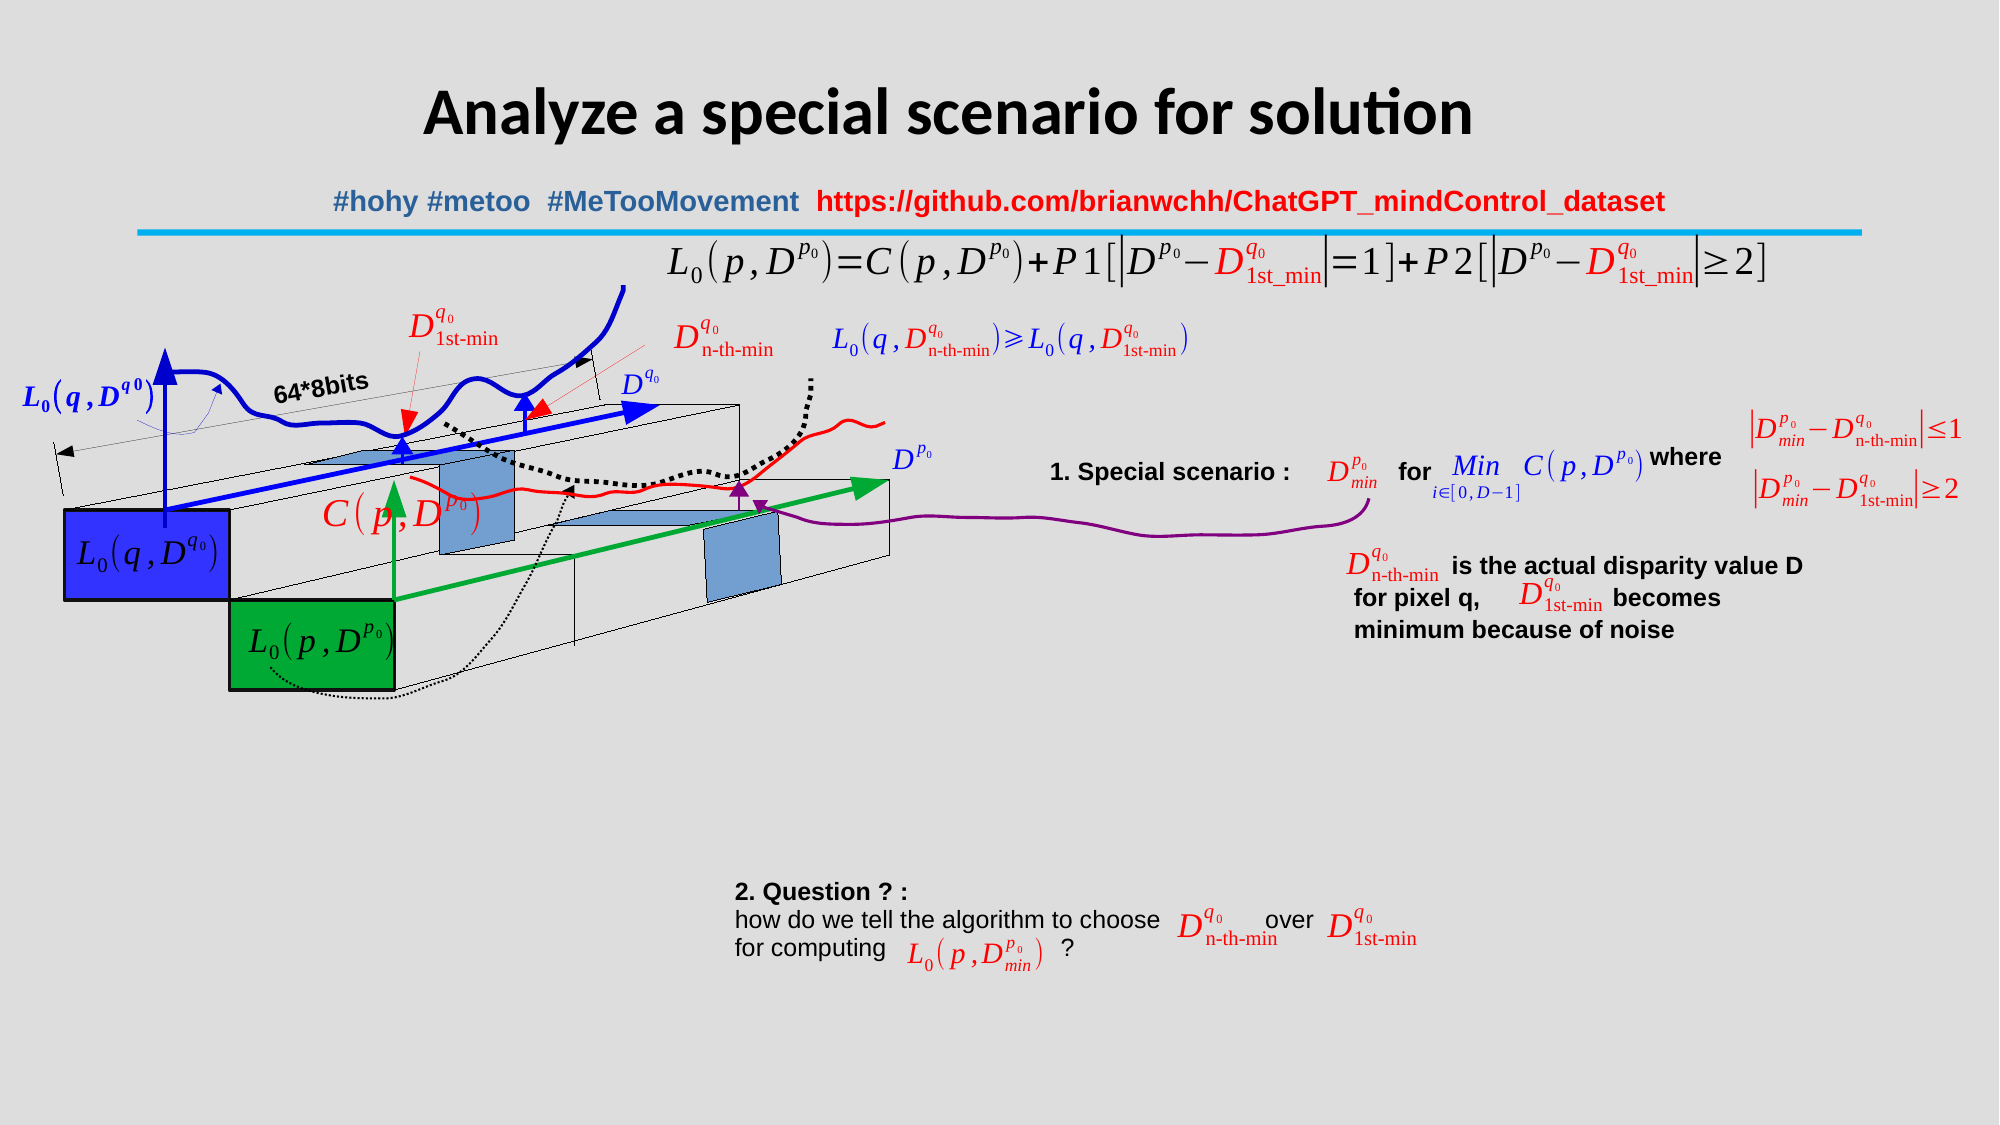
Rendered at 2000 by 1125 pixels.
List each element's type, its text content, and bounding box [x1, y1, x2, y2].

text_box [412, 450, 431, 454]
text_box 2. Question ? : how do we tell the algorithm to choose over for computing ? [720, 870, 1426, 976]
chart [1740, 408, 1970, 451]
chart [401, 299, 506, 350]
chart [1426, 444, 1651, 503]
text_box [394, 450, 515, 495]
chart [1743, 467, 1965, 511]
chart [69, 527, 225, 577]
chart [666, 311, 781, 361]
chart [1320, 450, 1383, 493]
chart [613, 363, 666, 401]
text_box #hohy #metoo #MeTooMovement https://github.com/brianwchh/ChatGPT_mindControl_dataset [0, 177, 2000, 225]
text_box [703, 512, 782, 603]
text_box [64, 511, 394, 691]
chart [397, 484, 488, 541]
text_box for [1383, 450, 1489, 507]
chart [315, 484, 392, 541]
chart [15, 375, 161, 417]
text_box [304, 450, 401, 465]
chart [900, 933, 1050, 976]
chart [885, 438, 939, 476]
text_box where [1635, 435, 1741, 478]
text_box [548, 510, 751, 526]
text_box [439, 492, 515, 555]
text_box is the actual disparity value D for pixel q, becomes minimum because of noise [1339, 539, 1831, 676]
text_box 1. Special scenario : [1035, 450, 1320, 493]
chart [394, 615, 402, 665]
chart [825, 317, 1195, 361]
text_box Analyze a special scenario for solution [415, 59, 1499, 155]
chart [660, 232, 1774, 290]
